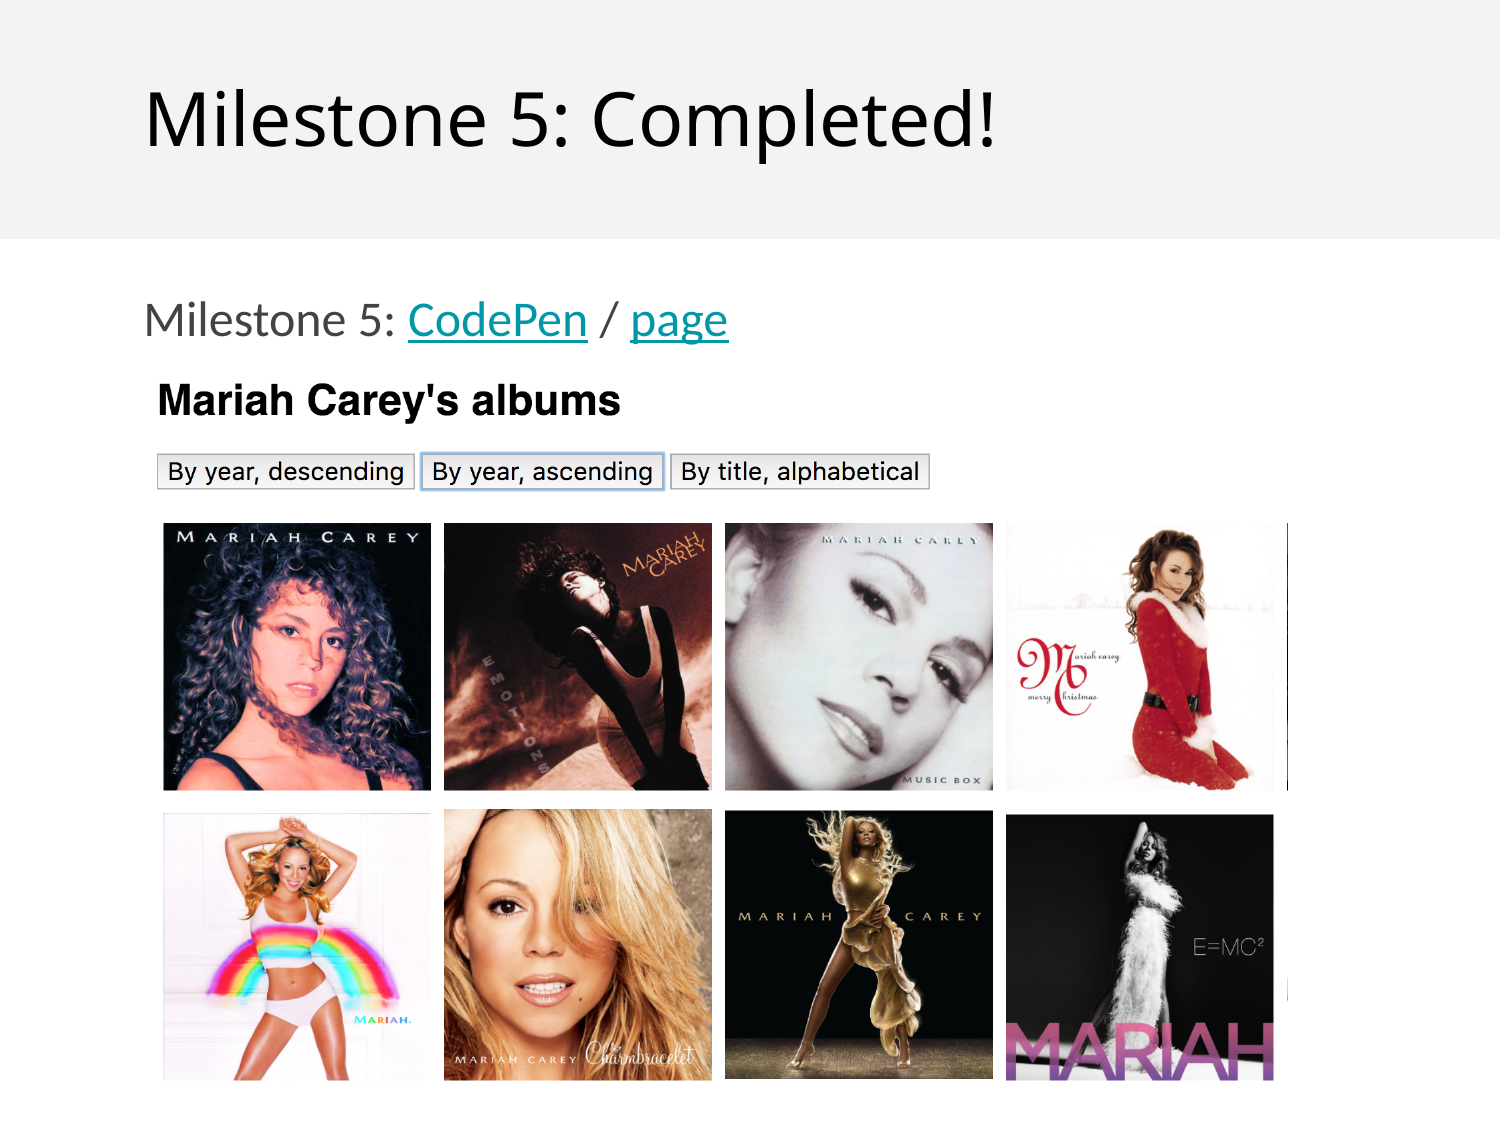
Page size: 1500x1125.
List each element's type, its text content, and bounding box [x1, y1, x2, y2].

title Milestone 5: Completed! [128, 56, 1372, 183]
list Milestone 5: CodePen / page [128, 262, 1372, 354]
picture [155, 373, 1288, 1096]
